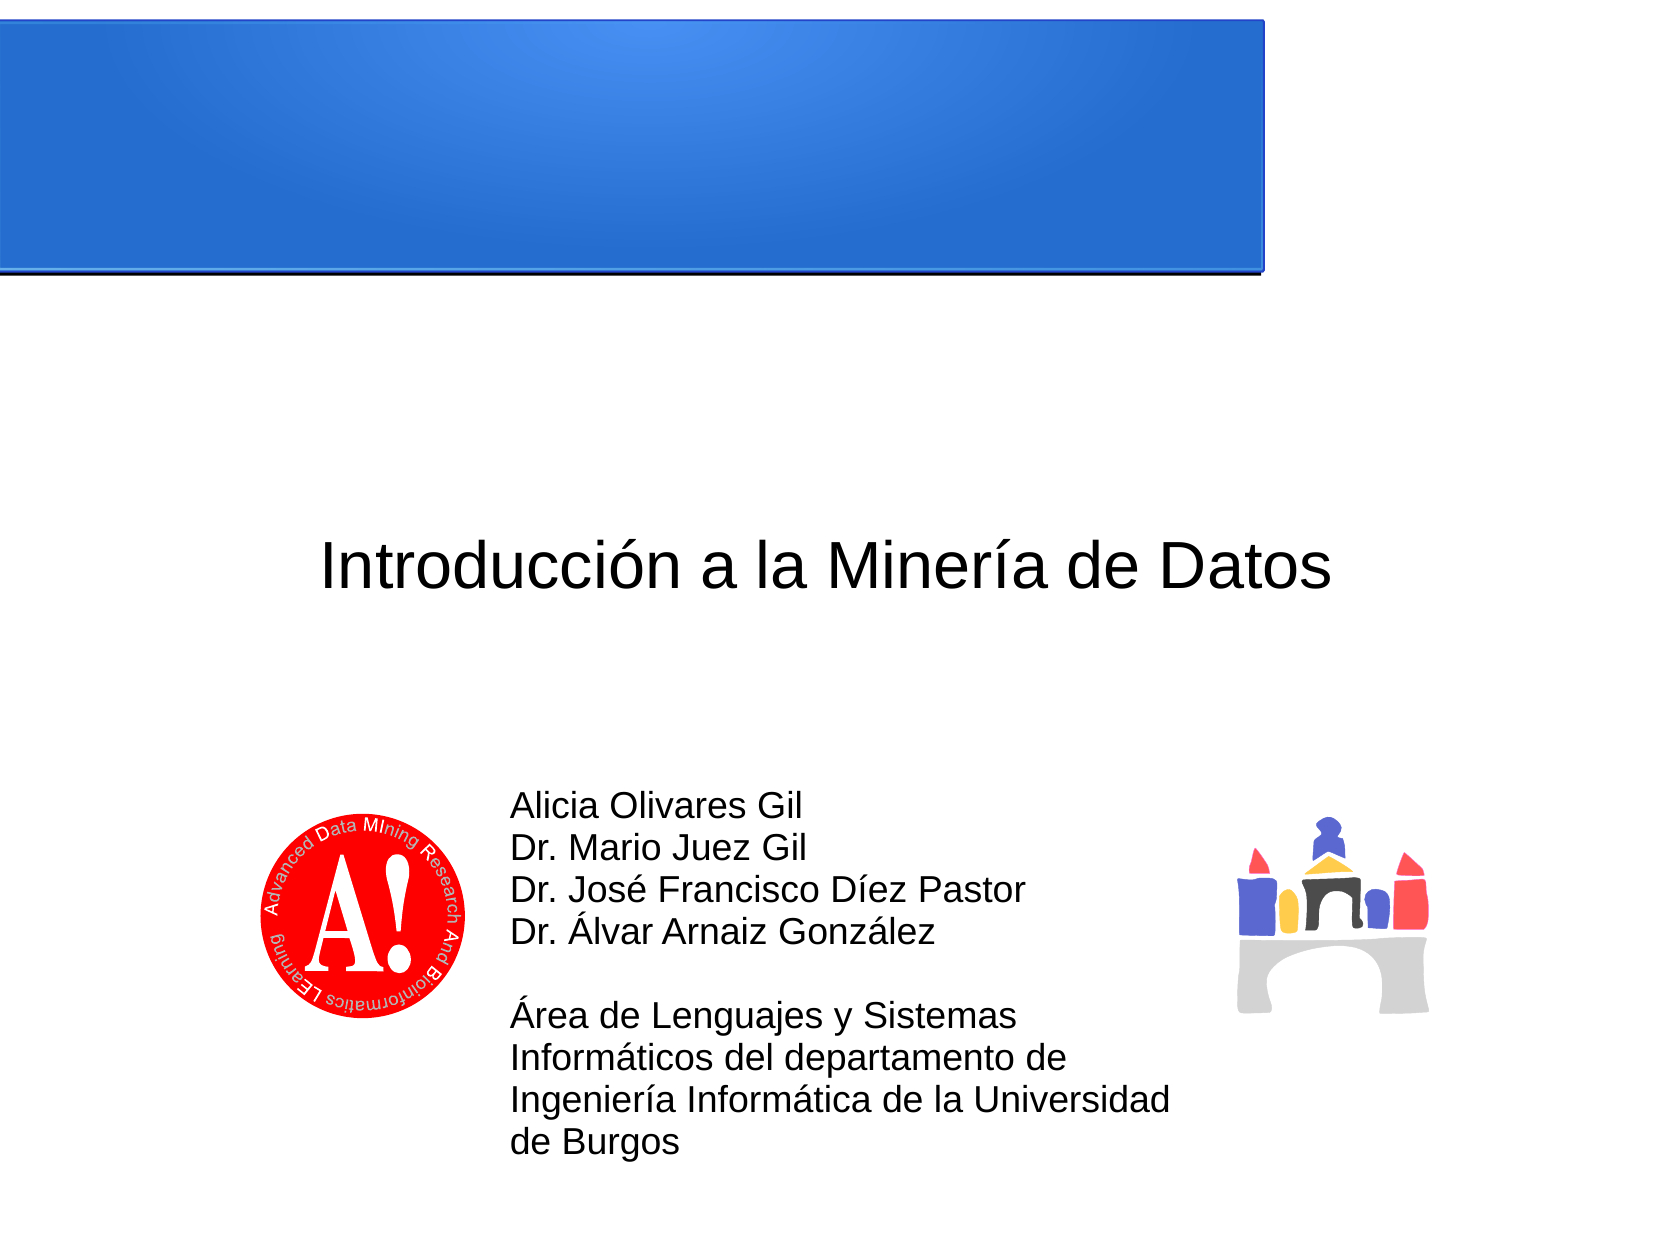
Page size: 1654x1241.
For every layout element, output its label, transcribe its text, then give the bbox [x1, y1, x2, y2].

text_box Alicia Olivares Gil Dr. Mario Juez Gil Dr. José Francisco Díez Pastor Dr. Álvar Arnaiz González Área de Lenguajes y Sistemas Informáticos del departamento de Ingeniería Informática de la Universidad de Burgos [495, 777, 1216, 1171]
picture [260, 813, 466, 1019]
subtitle Introducción a la Minería de Datos [82, 299, 1571, 833]
picture [1235, 816, 1430, 1016]
